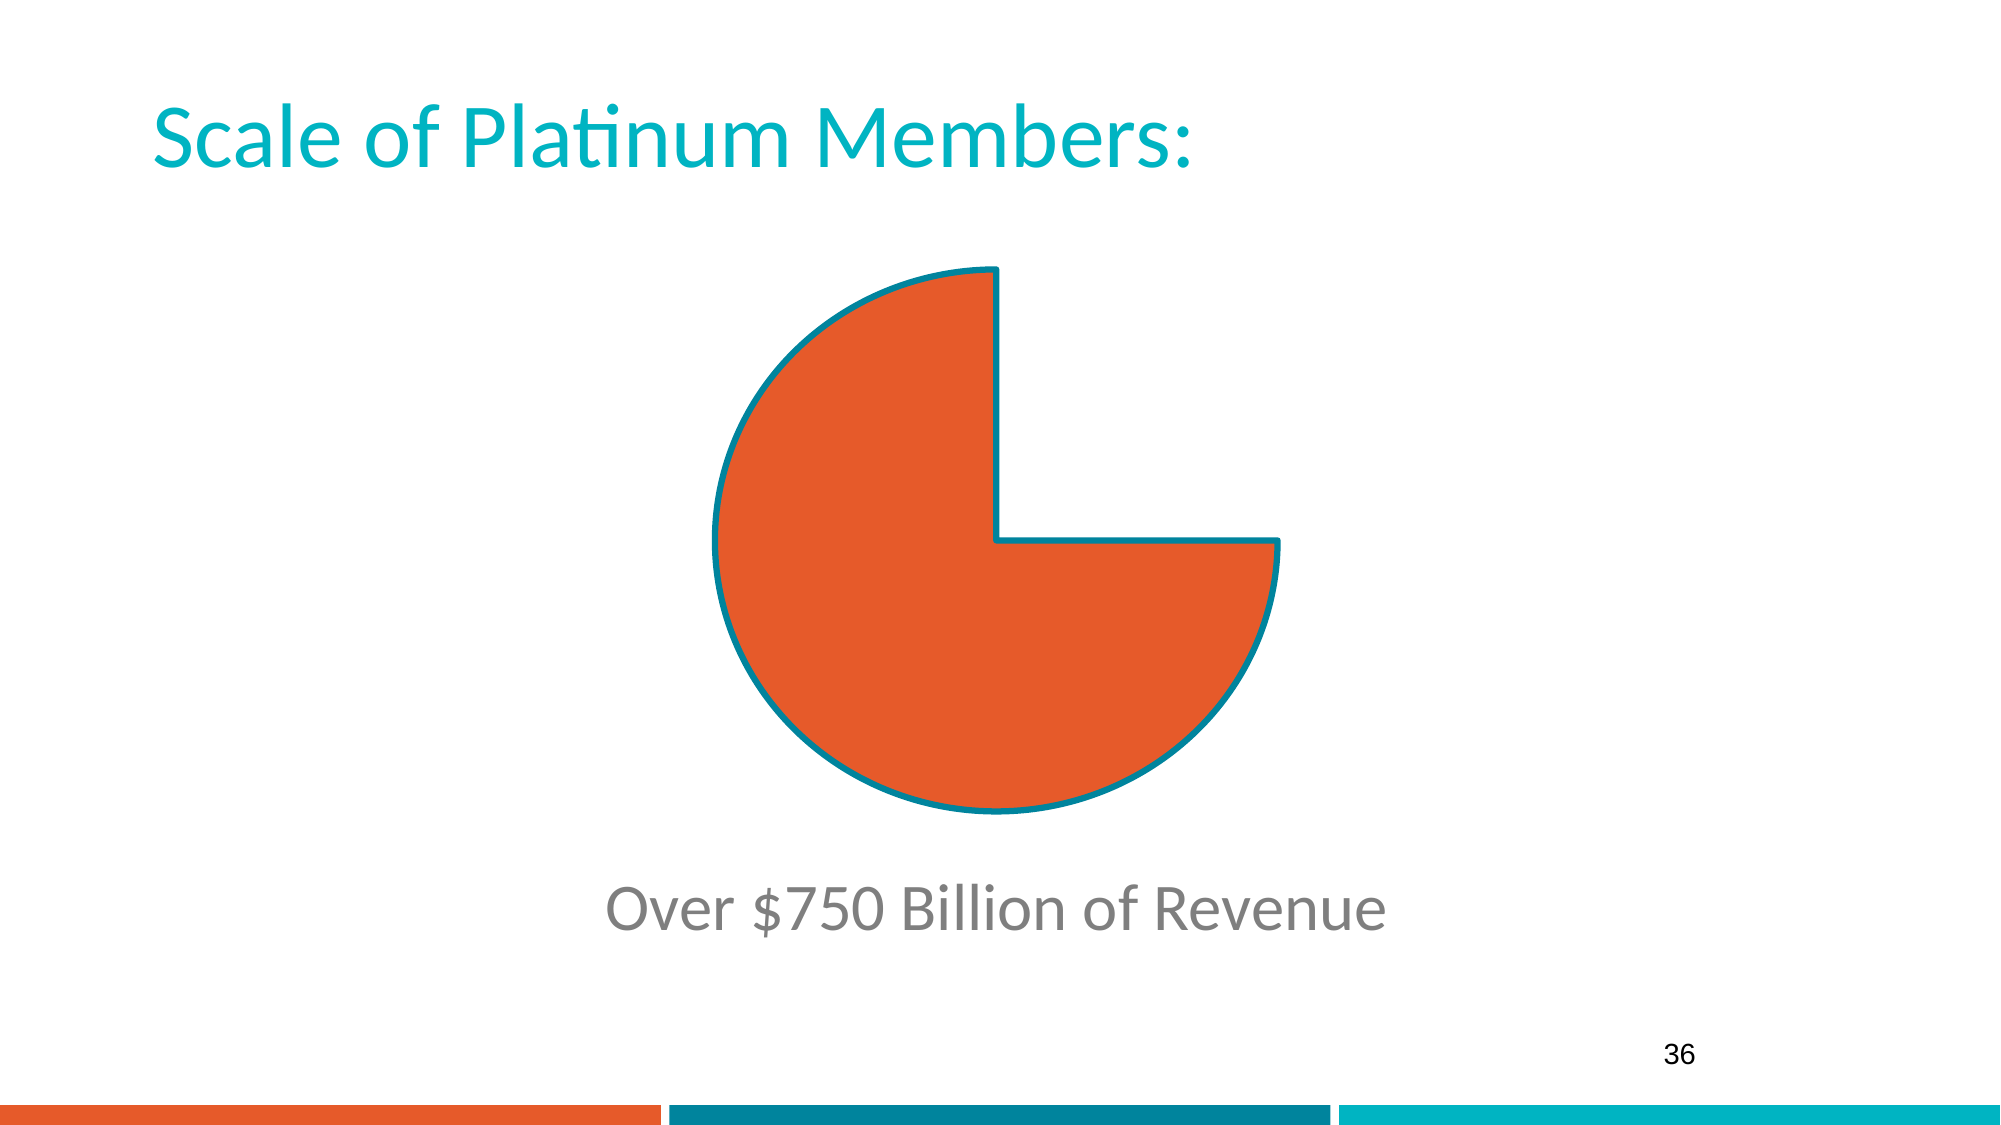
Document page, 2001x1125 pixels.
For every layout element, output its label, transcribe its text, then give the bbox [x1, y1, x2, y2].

slide_number <number> [1648, 1022, 1863, 1083]
list Over $750 Billion of Revenue [590, 865, 1410, 971]
title Scale of Platinum Members: [137, 59, 1863, 216]
text_box [714, 269, 1278, 812]
